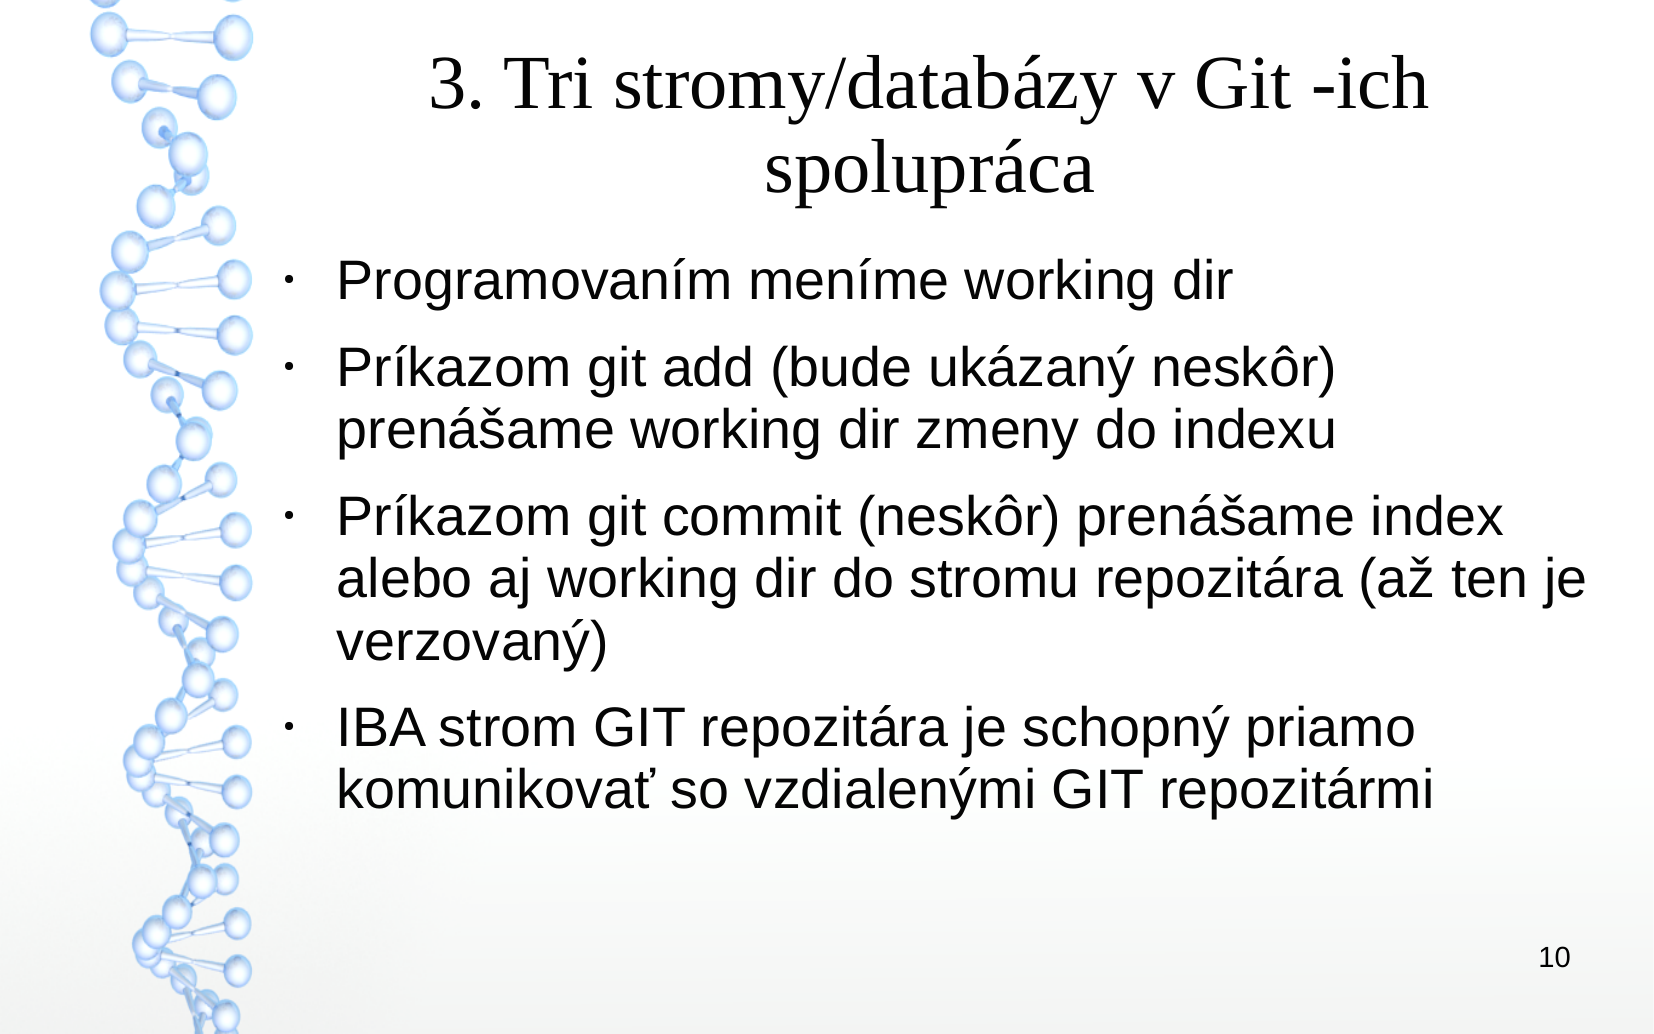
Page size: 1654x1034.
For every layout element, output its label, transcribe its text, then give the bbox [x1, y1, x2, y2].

picture [0, 0, 1654, 1034]
title 3. Tri stromy/databázy v Git -ich spolupráca [265, 39, 1595, 210]
list Programovaním meníme working dir Príkazom git add (bude ukázaný neskôr) prenášame working dir zmeny do indexu Príkazom git commit (neskôr) prenášame index alebo aj working dir do stromu repozitára (až ten je verzovaný) IBA strom GIT repozitára je schopný priamo komunikovať so vzdialenými GIT repozitármi [265, 249, 1595, 849]
